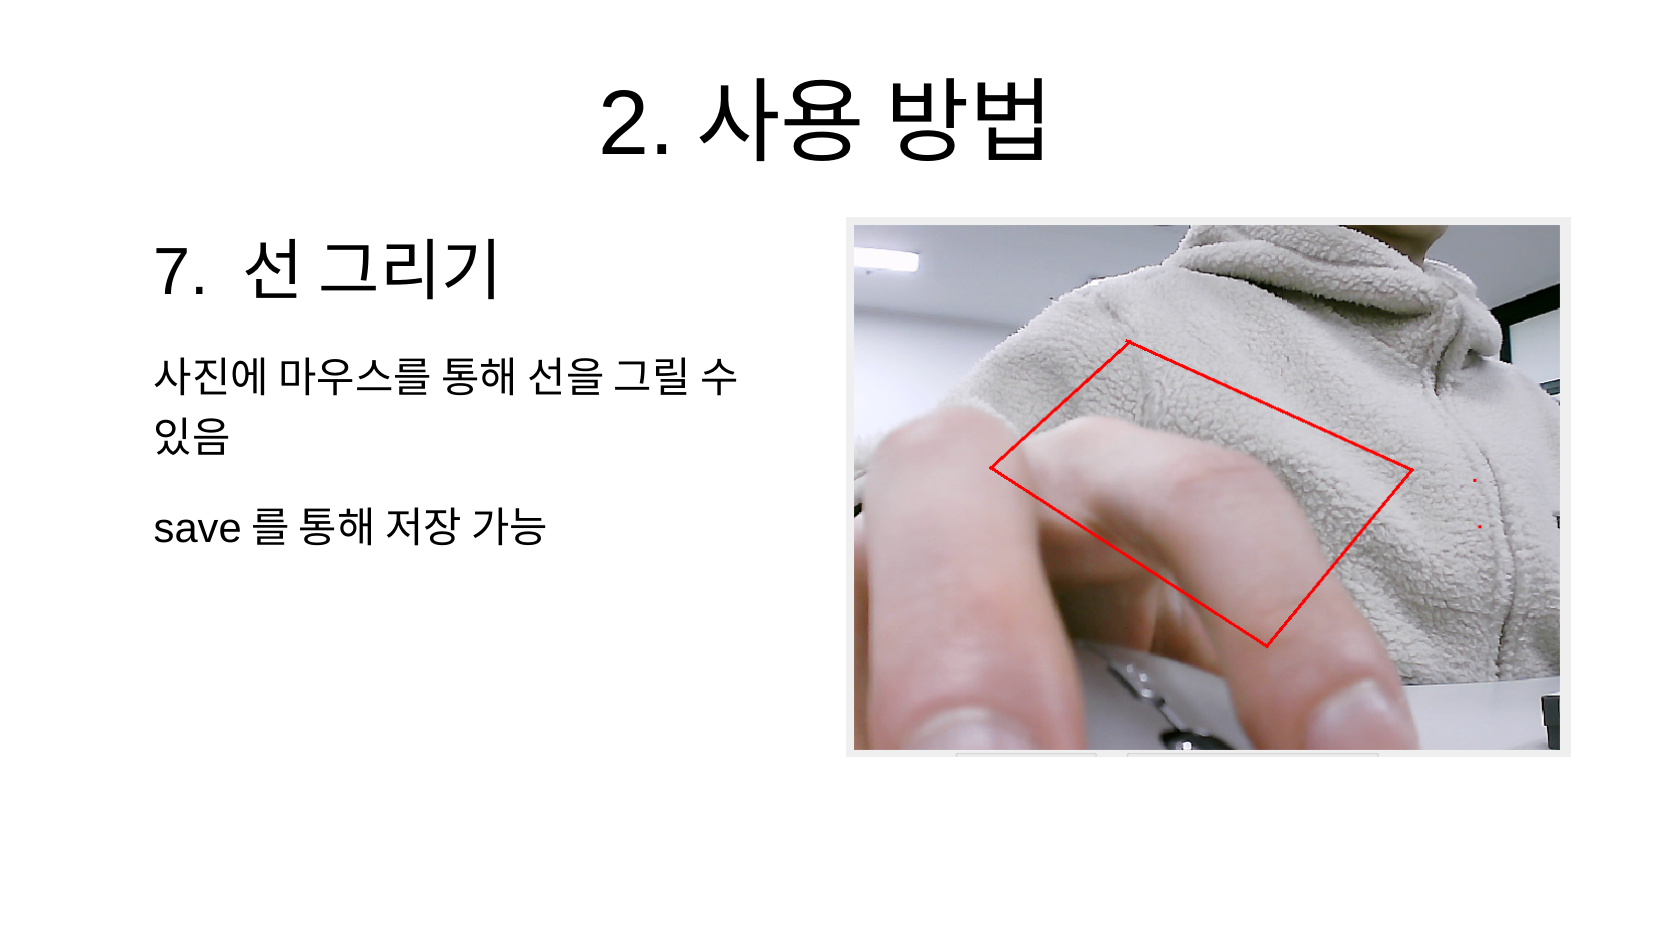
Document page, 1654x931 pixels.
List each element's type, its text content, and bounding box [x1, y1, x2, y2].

list 7. 선 그리기 사진에 마우스를 통해 선을 그릴 수 있음 save를 통해 저장 가능 [82, 217, 809, 758]
title 2.사용 방법 [82, 37, 1571, 193]
picture [846, 217, 1571, 758]
